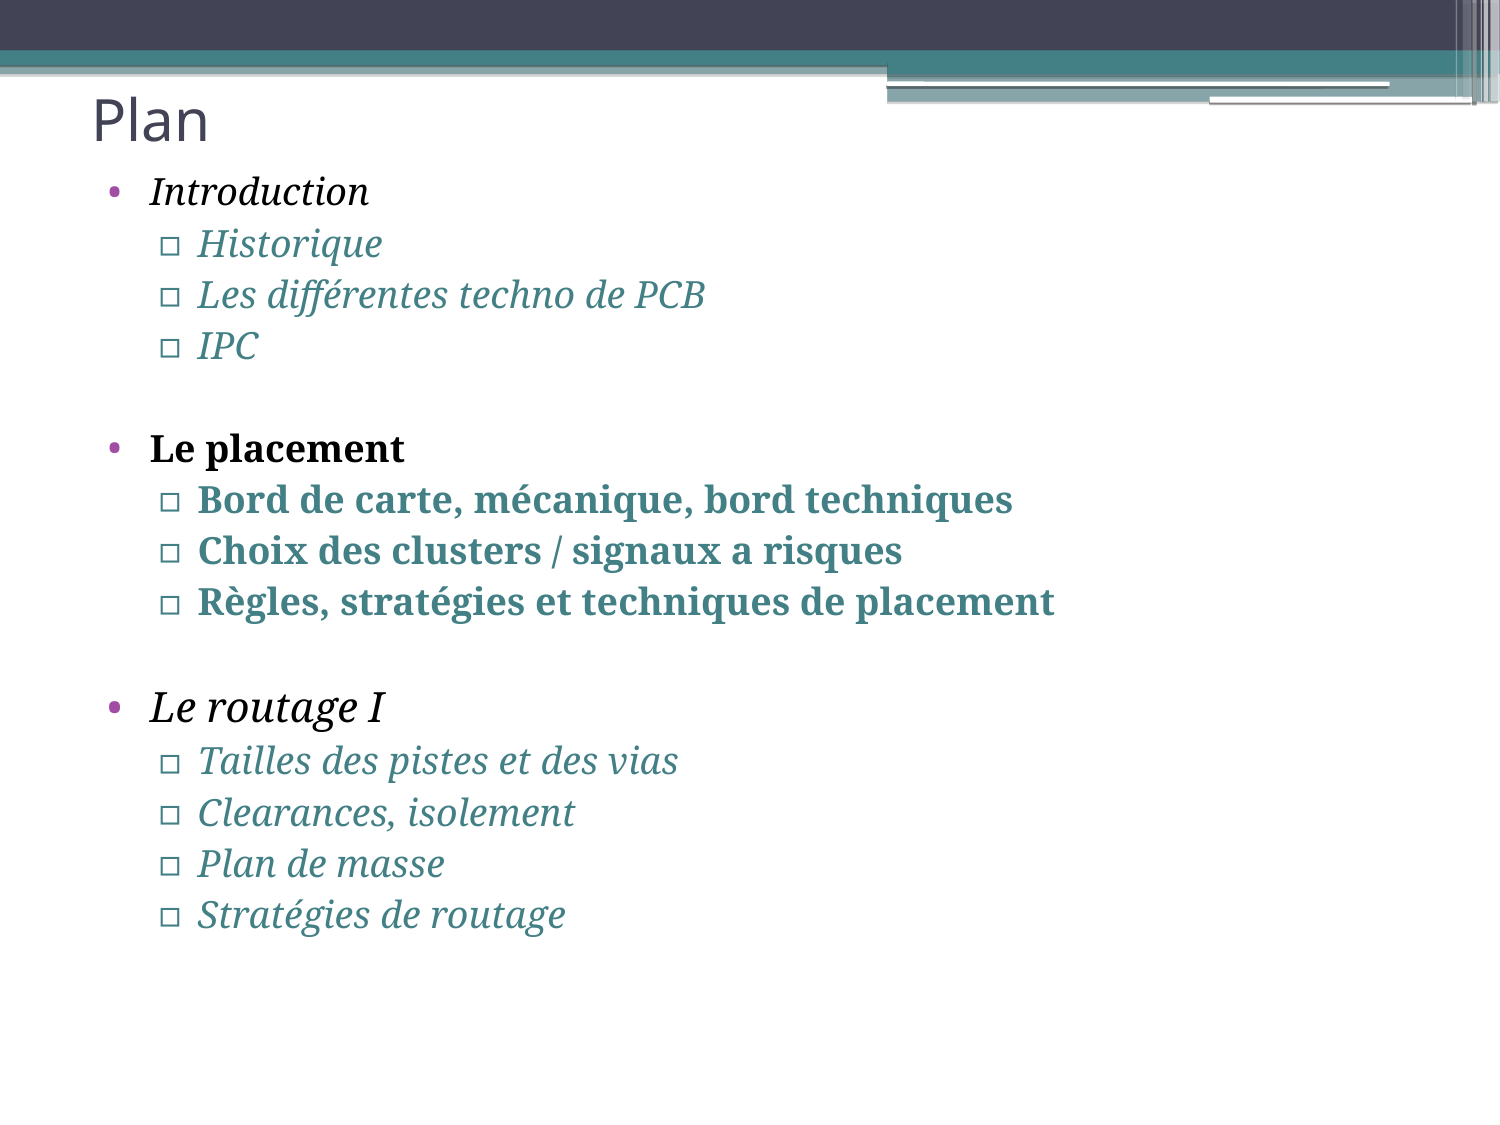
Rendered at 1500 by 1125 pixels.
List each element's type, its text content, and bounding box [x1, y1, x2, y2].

list Introduction Historique Les différentes techno de PCB IPC Le placement Bord de carte, mécanique, bord techniques Choix des clusters / signaux a risques Règles, stratégies et techniques de placement Le routage I Tailles des pistes et des vias Clearances, isolement Plan de masse Stratégies de routage [75, 160, 1425, 1079]
title Plan [76, 30, 1427, 206]
